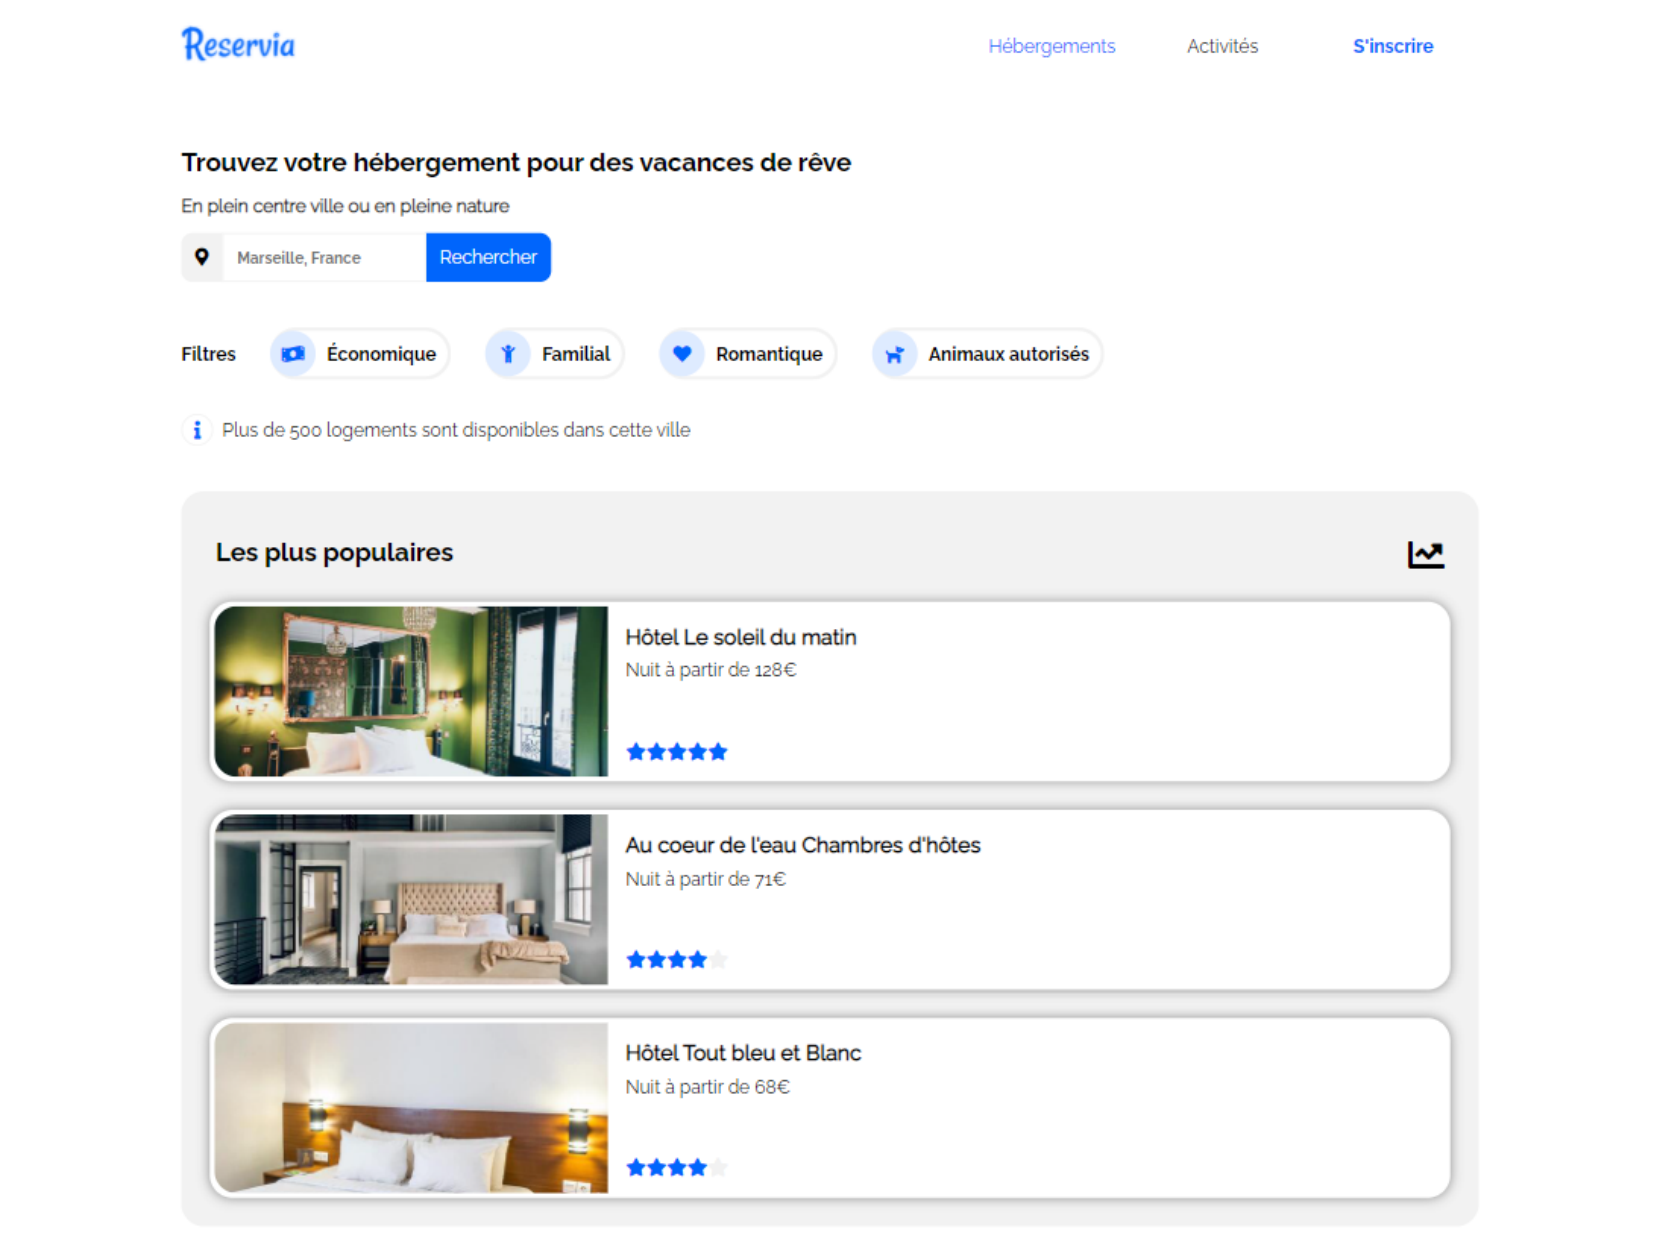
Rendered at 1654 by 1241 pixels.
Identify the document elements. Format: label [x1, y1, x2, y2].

picture [152, 3, 1501, 1241]
